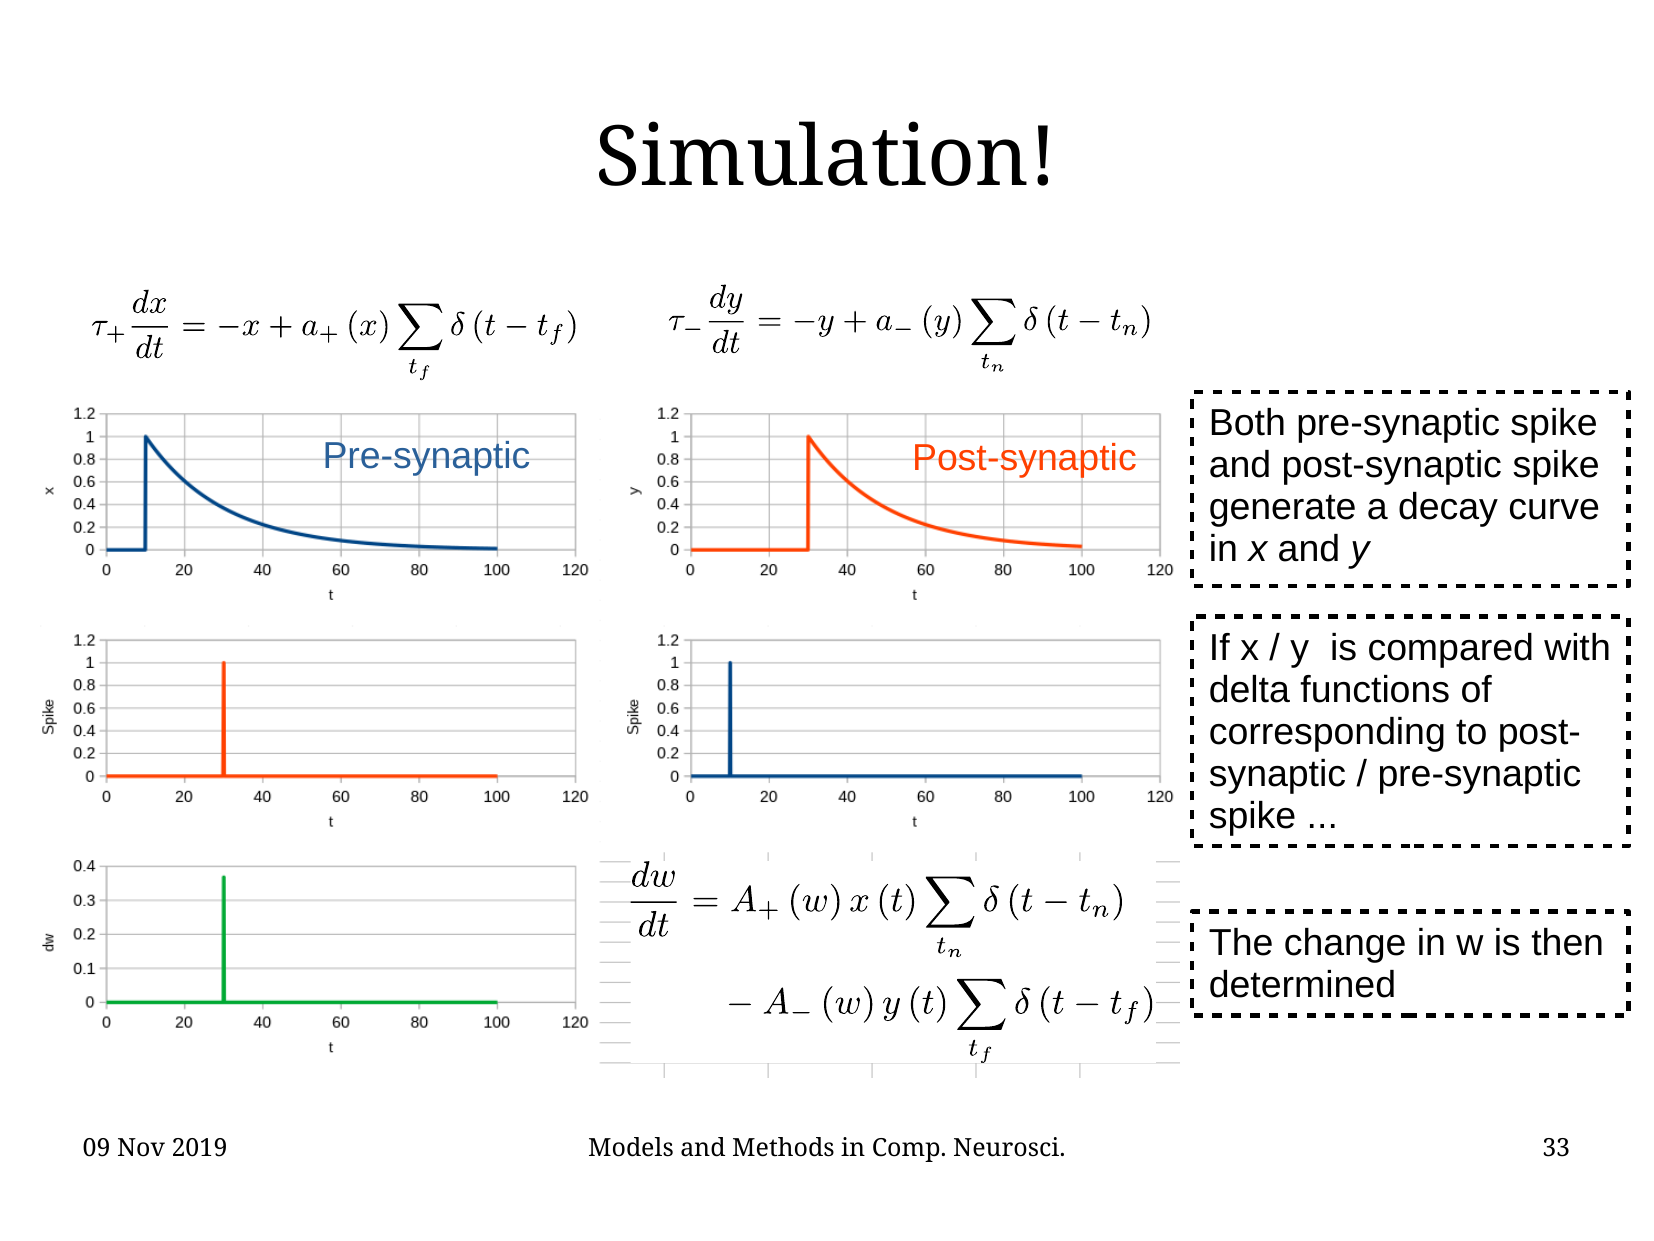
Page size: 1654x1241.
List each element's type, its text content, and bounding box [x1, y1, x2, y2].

picture [17, 401, 1180, 1078]
text_box If x / y is compared with delta functions of corresponding to post-synaptic / pre-synaptic spike ... [1191, 616, 1629, 846]
text_box The change in w is then determined [1191, 911, 1629, 1016]
picture [667, 284, 1153, 372]
title Simulation! [82, 49, 1571, 257]
picture [91, 289, 579, 381]
text_box Both pre-synaptic spike and post-synaptic spike generate a decay curve in x and y [1191, 391, 1629, 587]
text_box Post-synaptic [897, 428, 1153, 486]
text_box Pre-synaptic [307, 427, 564, 485]
